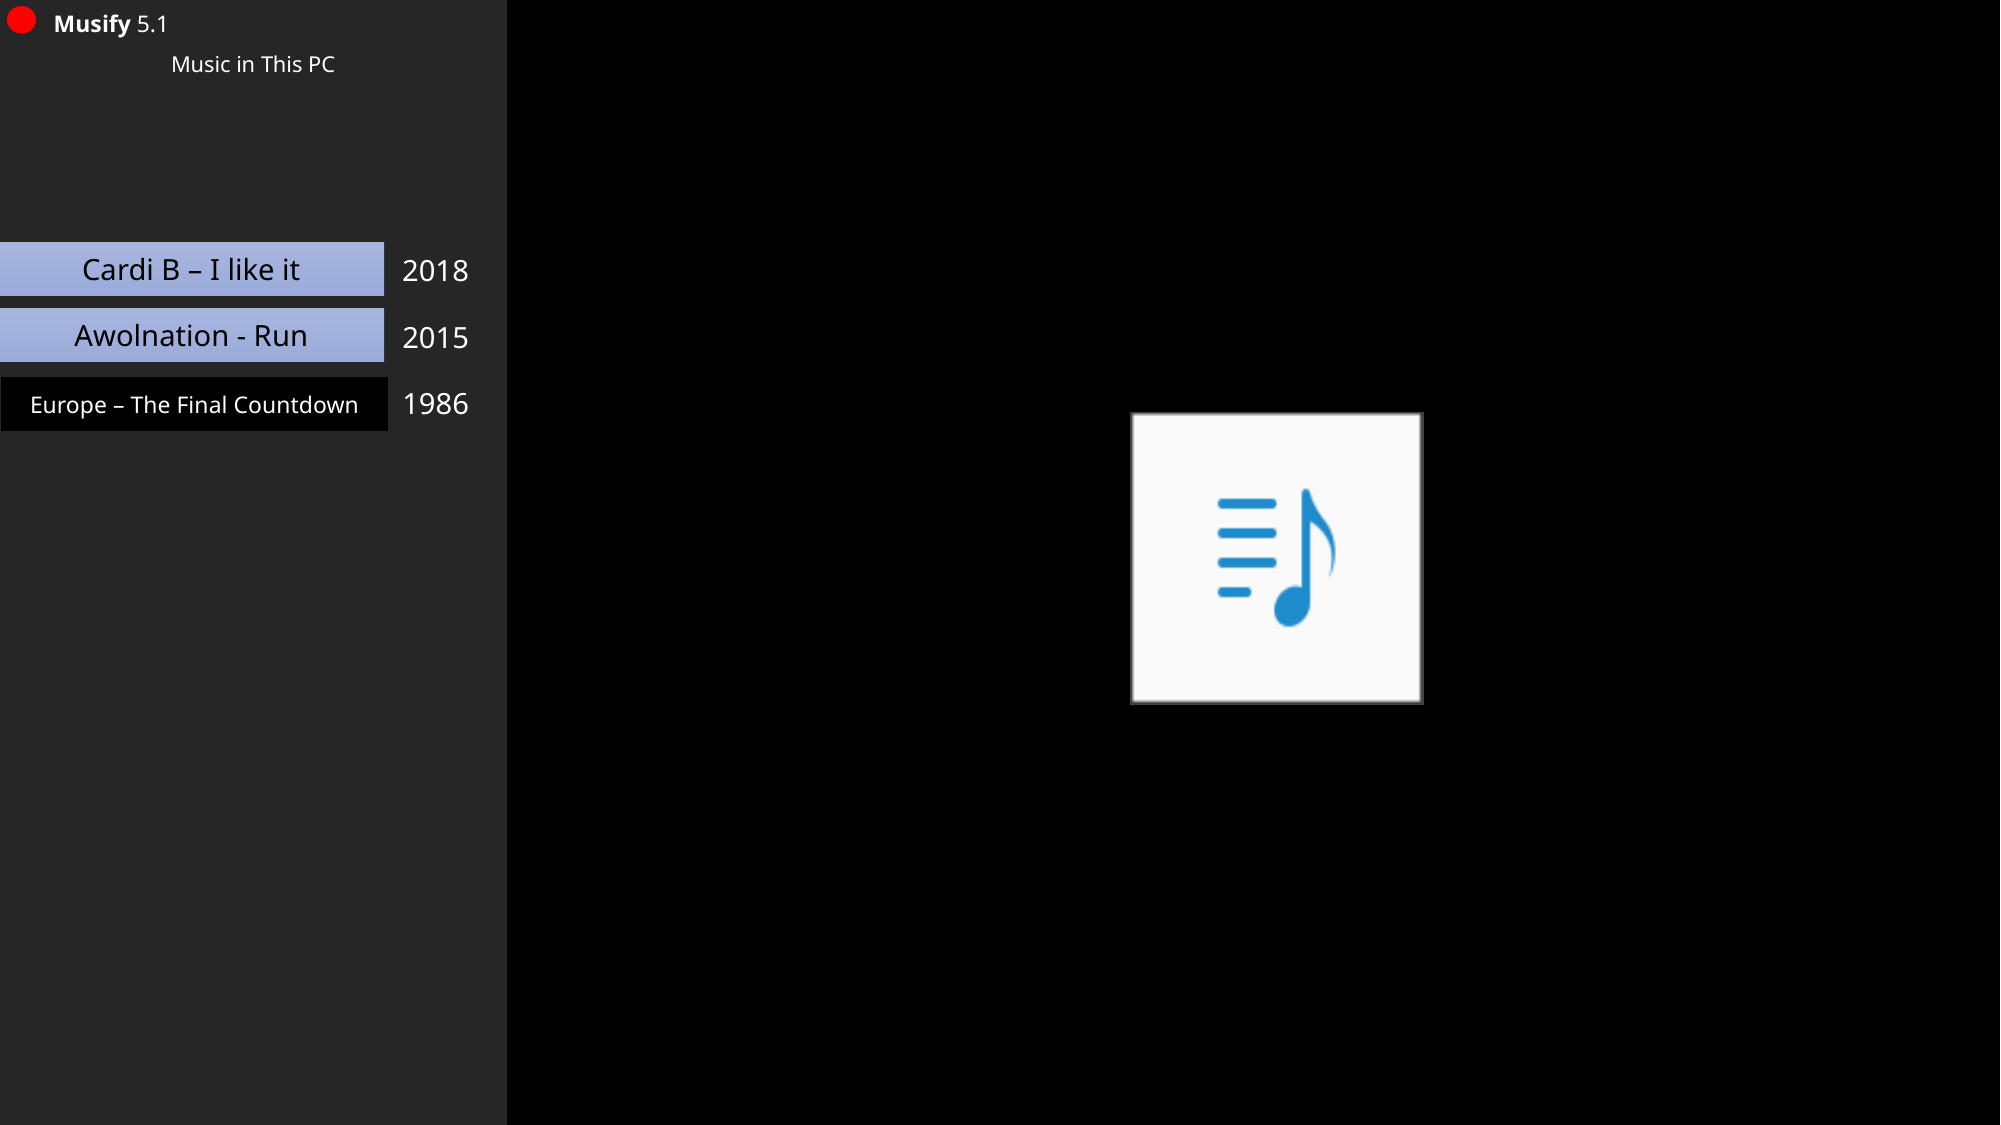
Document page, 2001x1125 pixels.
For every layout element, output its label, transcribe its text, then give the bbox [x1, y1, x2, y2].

title Musify 5.1 [38, 4, 445, 33]
text_box Music in This PC [14, 41, 493, 87]
text_box Awolnation - Run [0, 309, 384, 362]
text_box 2015 [387, 311, 486, 363]
text_box [0, 0, 2000, 1125]
text_box 2018 [387, 244, 486, 295]
text_box 1986 [387, 377, 487, 429]
text_box Cardi B – I like it [0, 242, 384, 295]
text_box Europe – The Final Countdown [2, 378, 387, 430]
